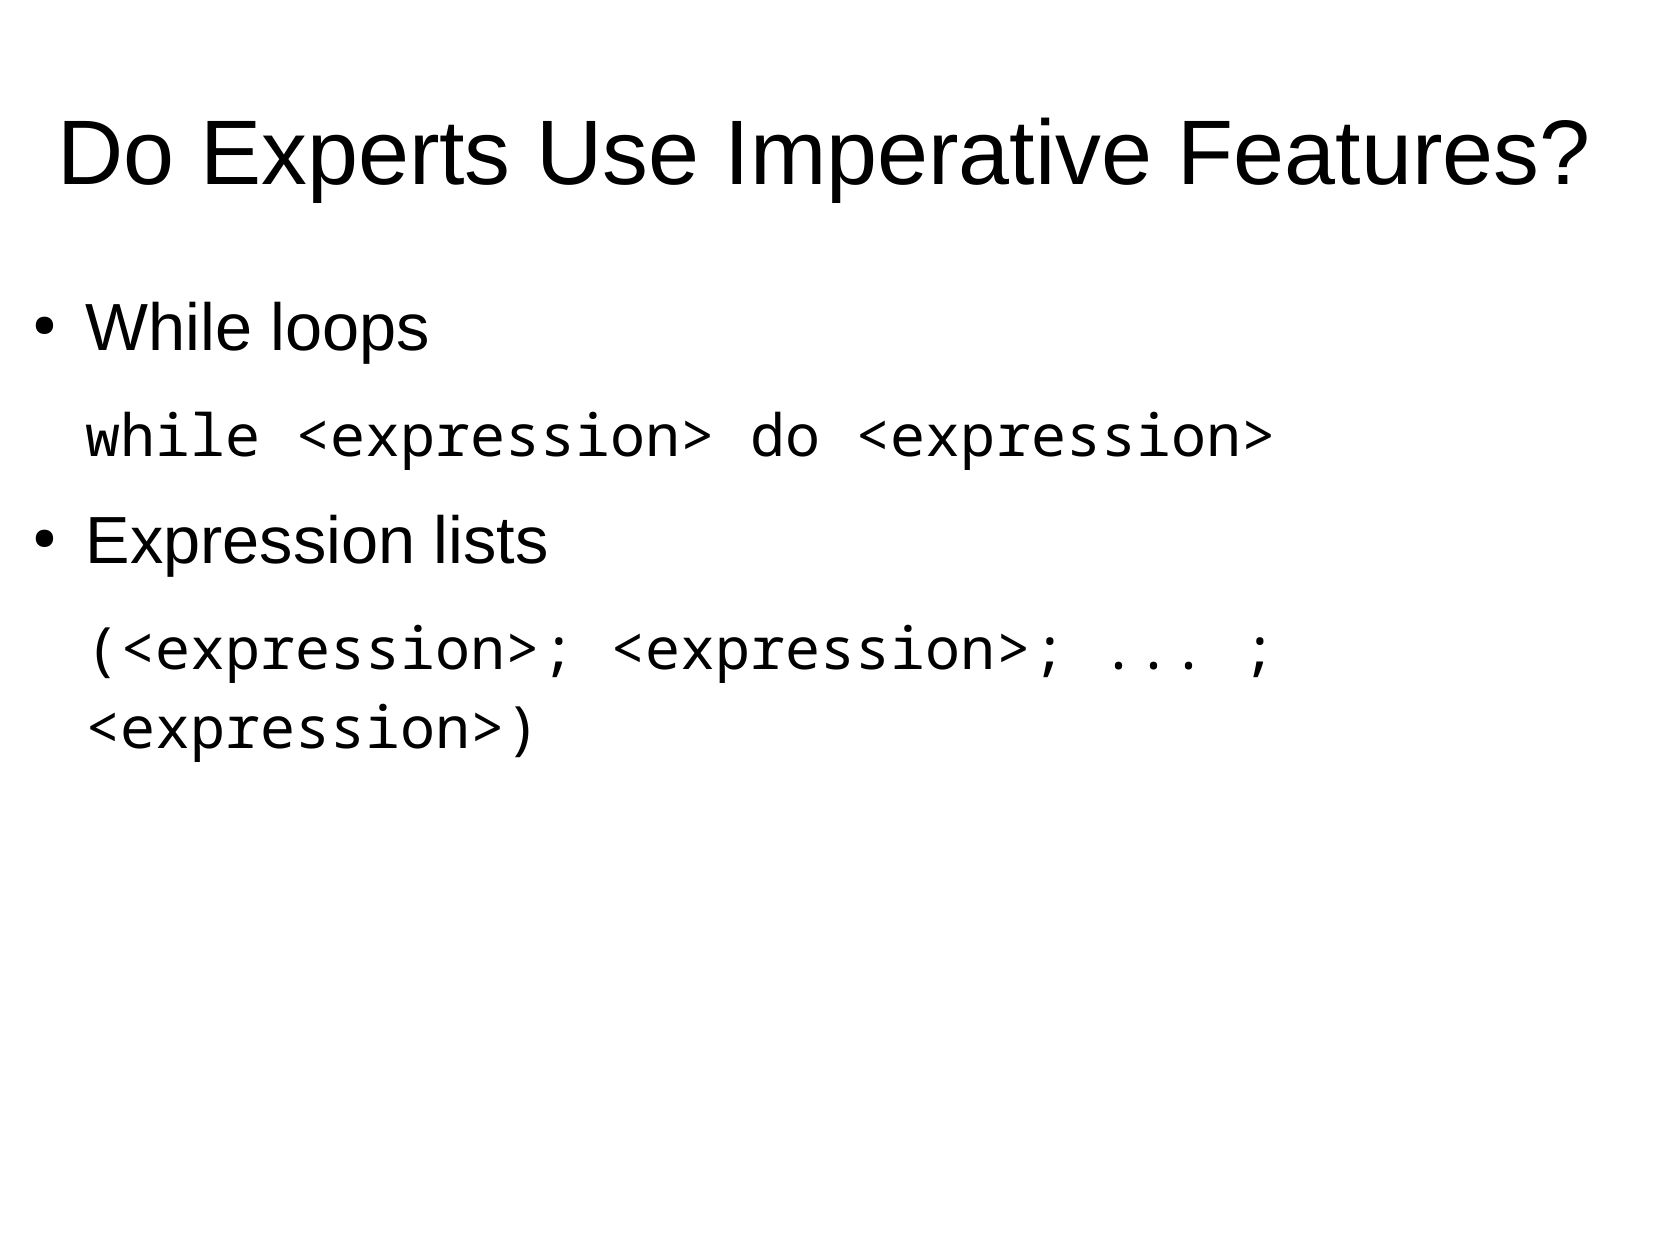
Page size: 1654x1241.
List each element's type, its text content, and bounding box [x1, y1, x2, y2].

title Do Experts Use Imperative Features? [15, 49, 1636, 257]
list While loops while <expression> do <expression> Expression lists (<expression>; <expression>; ... ; <expression>) [15, 290, 1636, 1010]
